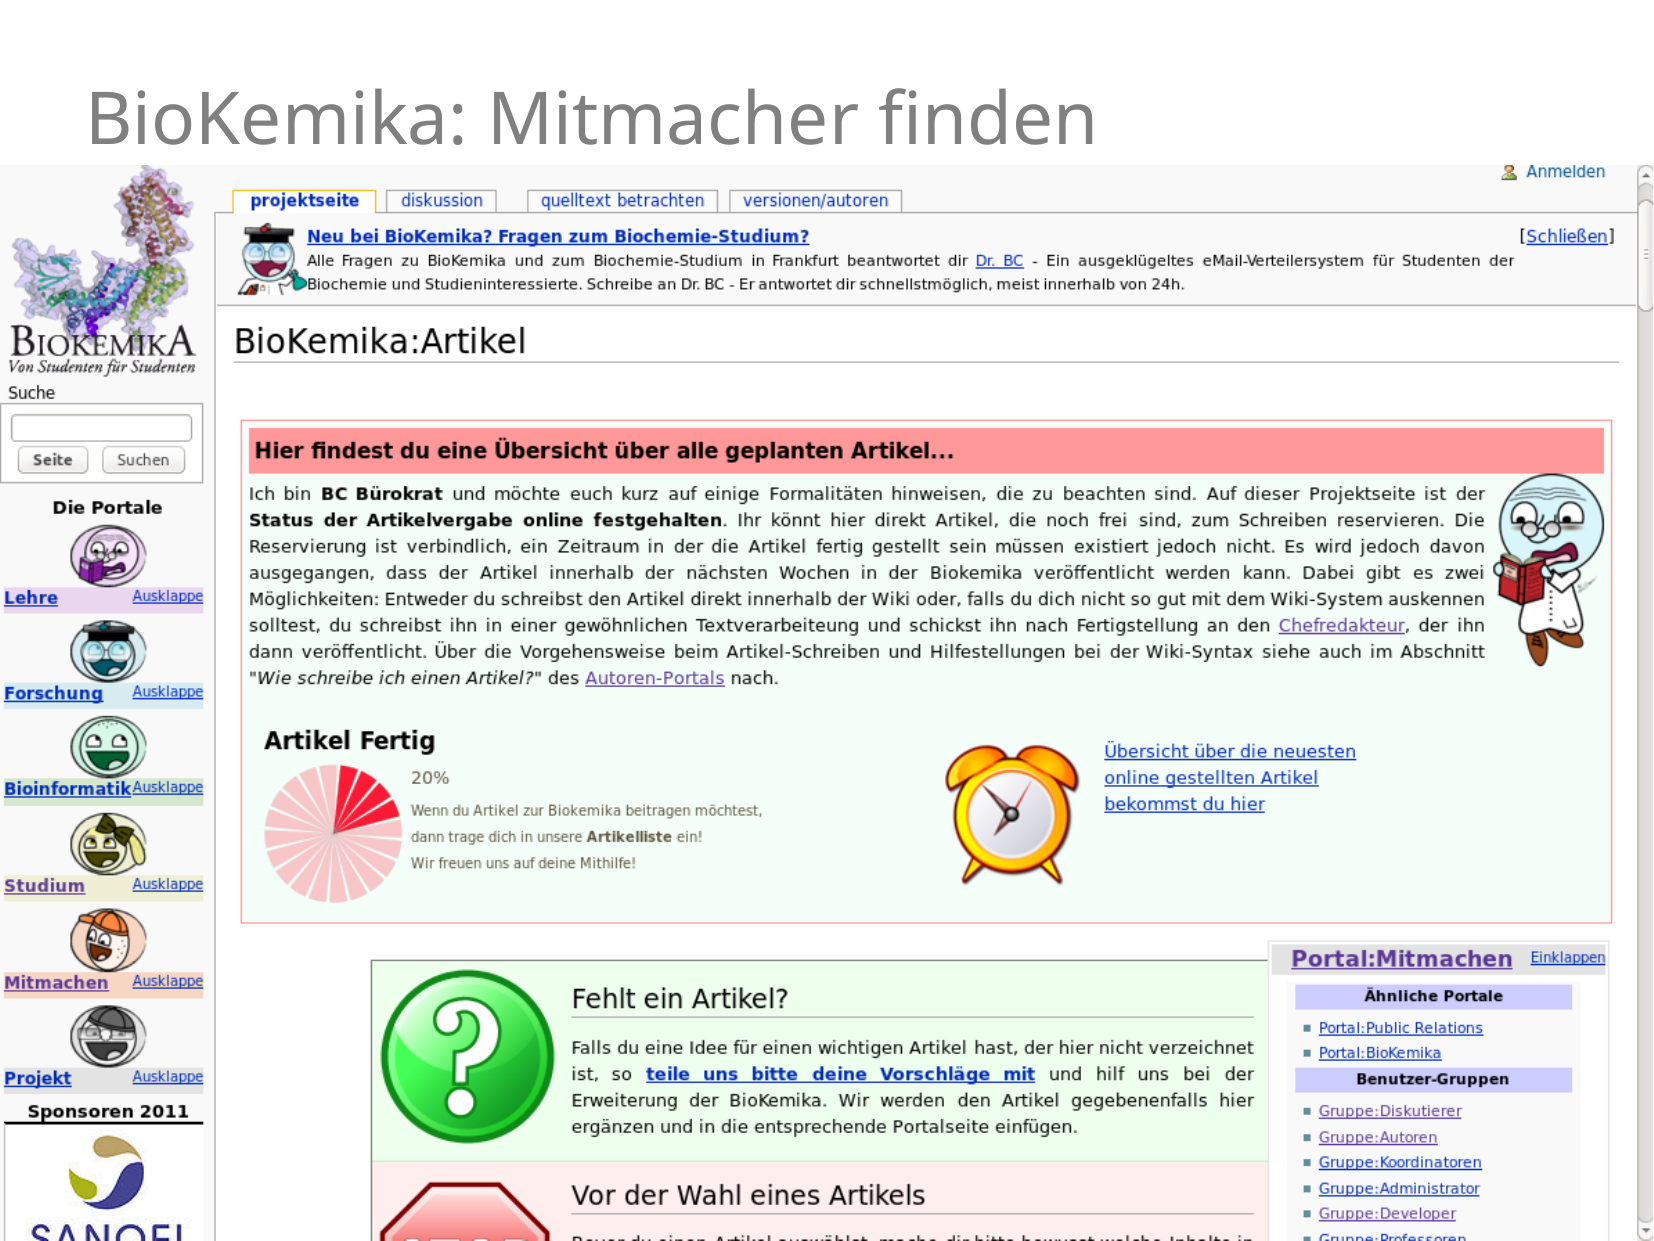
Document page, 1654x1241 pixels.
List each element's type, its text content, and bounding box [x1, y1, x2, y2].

picture [0, 165, 1654, 1241]
text_box BioKemika: Mitmacher finden [70, 59, 1001, 148]
